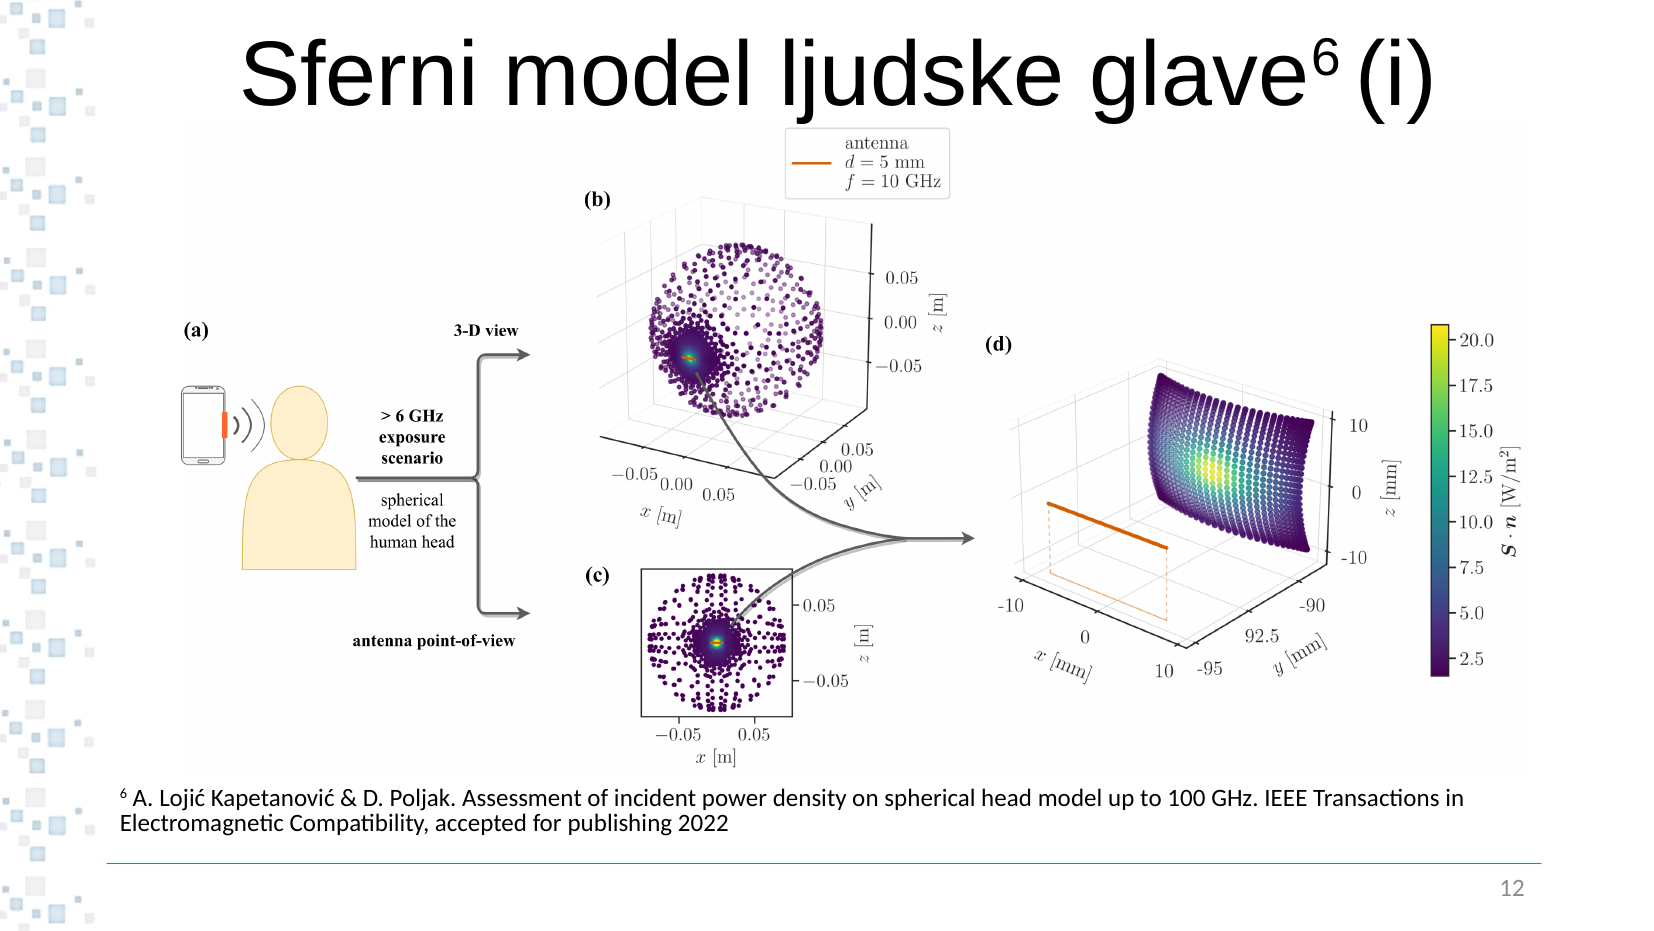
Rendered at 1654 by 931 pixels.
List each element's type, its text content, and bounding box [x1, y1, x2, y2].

text_box 6 A. Lojić Kapetanović & D. Poljak. Assessment of incident power density on spherical head model up to 100 GHz. IEEE Transactions in Electromagnetic Compatibility, accepted for publishing 2022 [105, 780, 1636, 854]
title Sferni model ljudske glave6 (i) [120, 6, 1556, 142]
picture [0, 0, 1654, 931]
